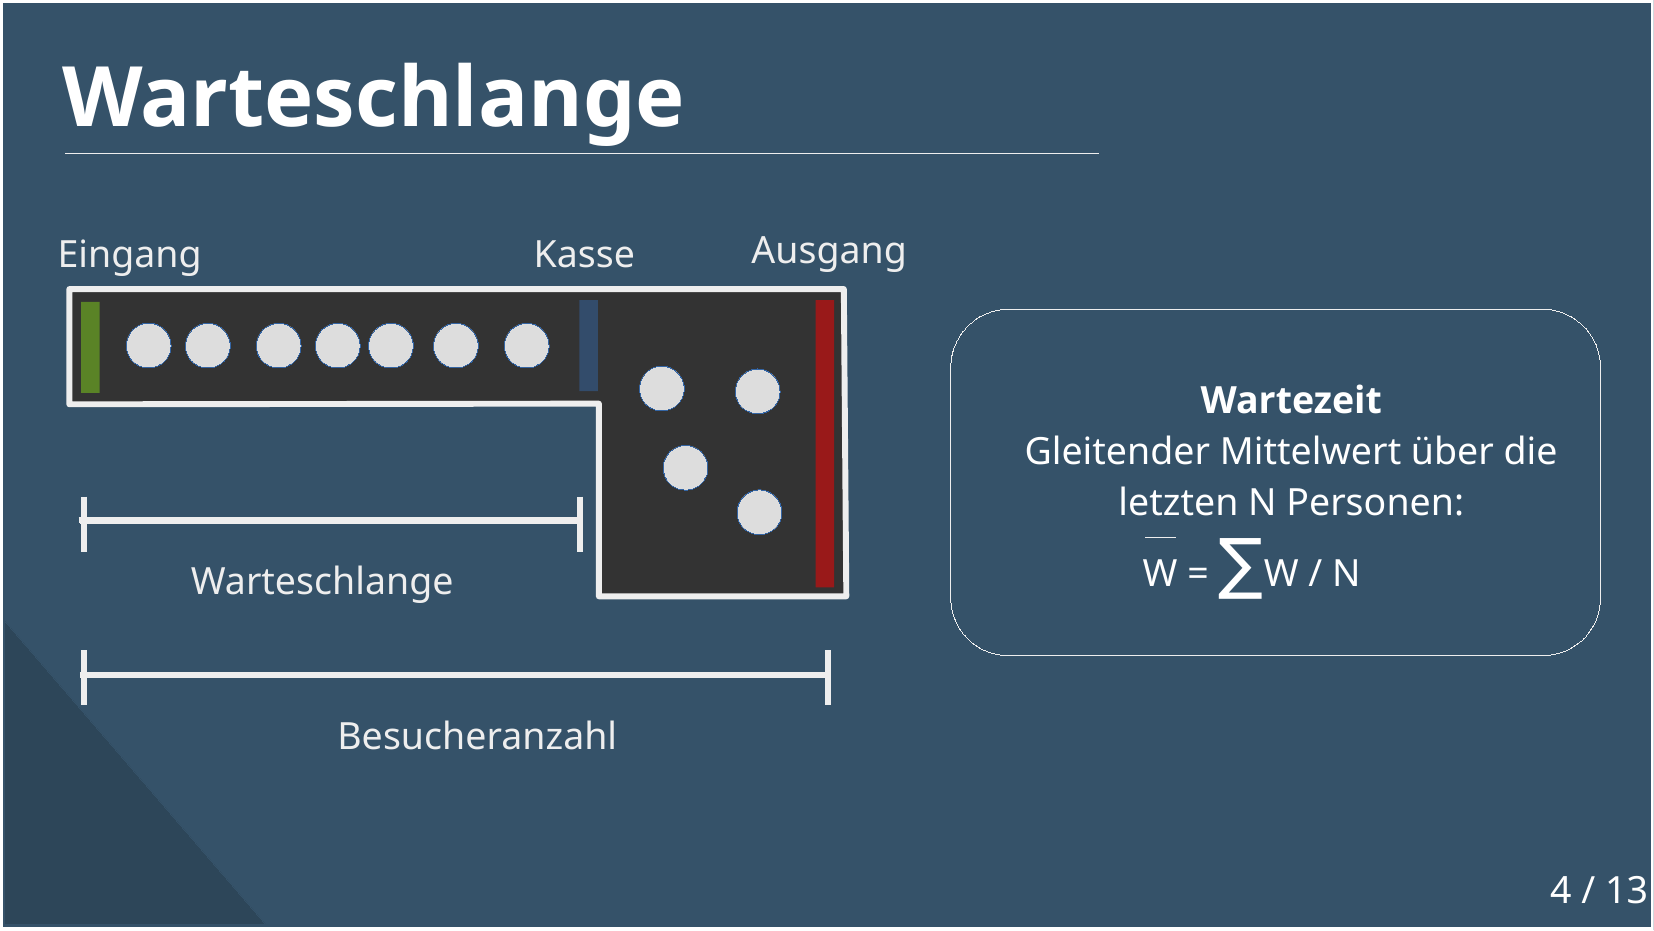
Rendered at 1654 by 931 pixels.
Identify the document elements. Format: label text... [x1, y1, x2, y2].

text_box Warteschlange [47, 29, 845, 148]
text_box Kasse [426, 219, 743, 278]
text_box Eingang [0, 219, 288, 278]
text_box Warteschlange [164, 546, 481, 605]
text_box Besucheranzahl [319, 701, 636, 760]
text_box Wartezeit Gleitender Mittelwert über die letzten N Personen: [1009, 366, 1509, 510]
text_box [0, 0, 1654, 931]
text_box Ausgang [671, 216, 988, 274]
text_box W = ∑W / N [1127, 510, 1411, 599]
text_box <number> / 13 [1535, 856, 1654, 914]
